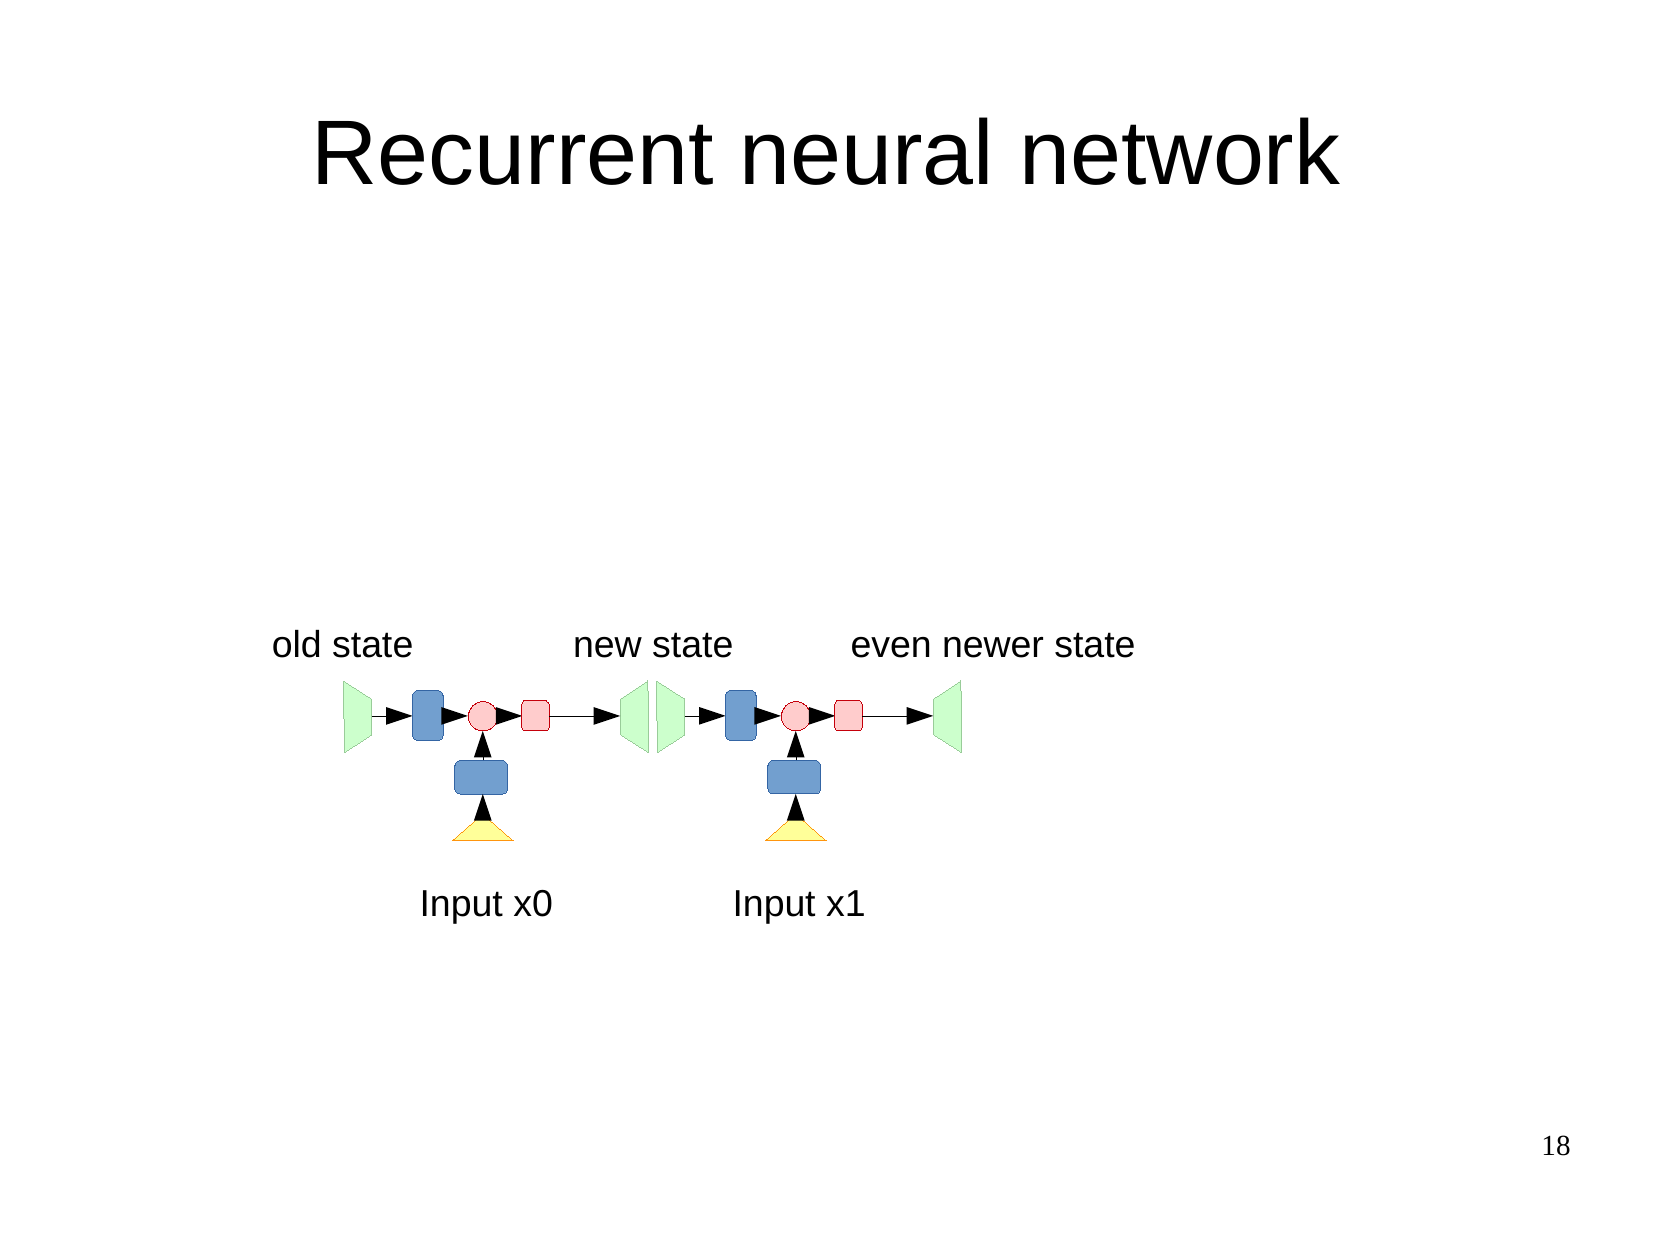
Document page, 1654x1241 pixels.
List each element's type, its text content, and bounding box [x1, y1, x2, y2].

title Recurrent neural network [82, 49, 1571, 257]
text_box Input x0 [404, 875, 568, 933]
text_box [521, 700, 550, 731]
text_box old state [257, 615, 429, 673]
text_box [454, 760, 508, 795]
text_box [781, 701, 808, 731]
text_box Input x1 [717, 875, 881, 933]
text_box [412, 690, 444, 741]
text_box [765, 821, 827, 841]
text_box [725, 690, 757, 741]
text_box [933, 680, 962, 753]
text_box [343, 681, 372, 753]
text_box [468, 701, 495, 731]
text_box even newer state [835, 615, 1207, 673]
text_box [620, 680, 649, 753]
text_box [656, 681, 685, 753]
text_box [834, 700, 863, 731]
text_box [452, 821, 514, 841]
text_box [767, 760, 821, 794]
text_box new state [558, 615, 749, 673]
